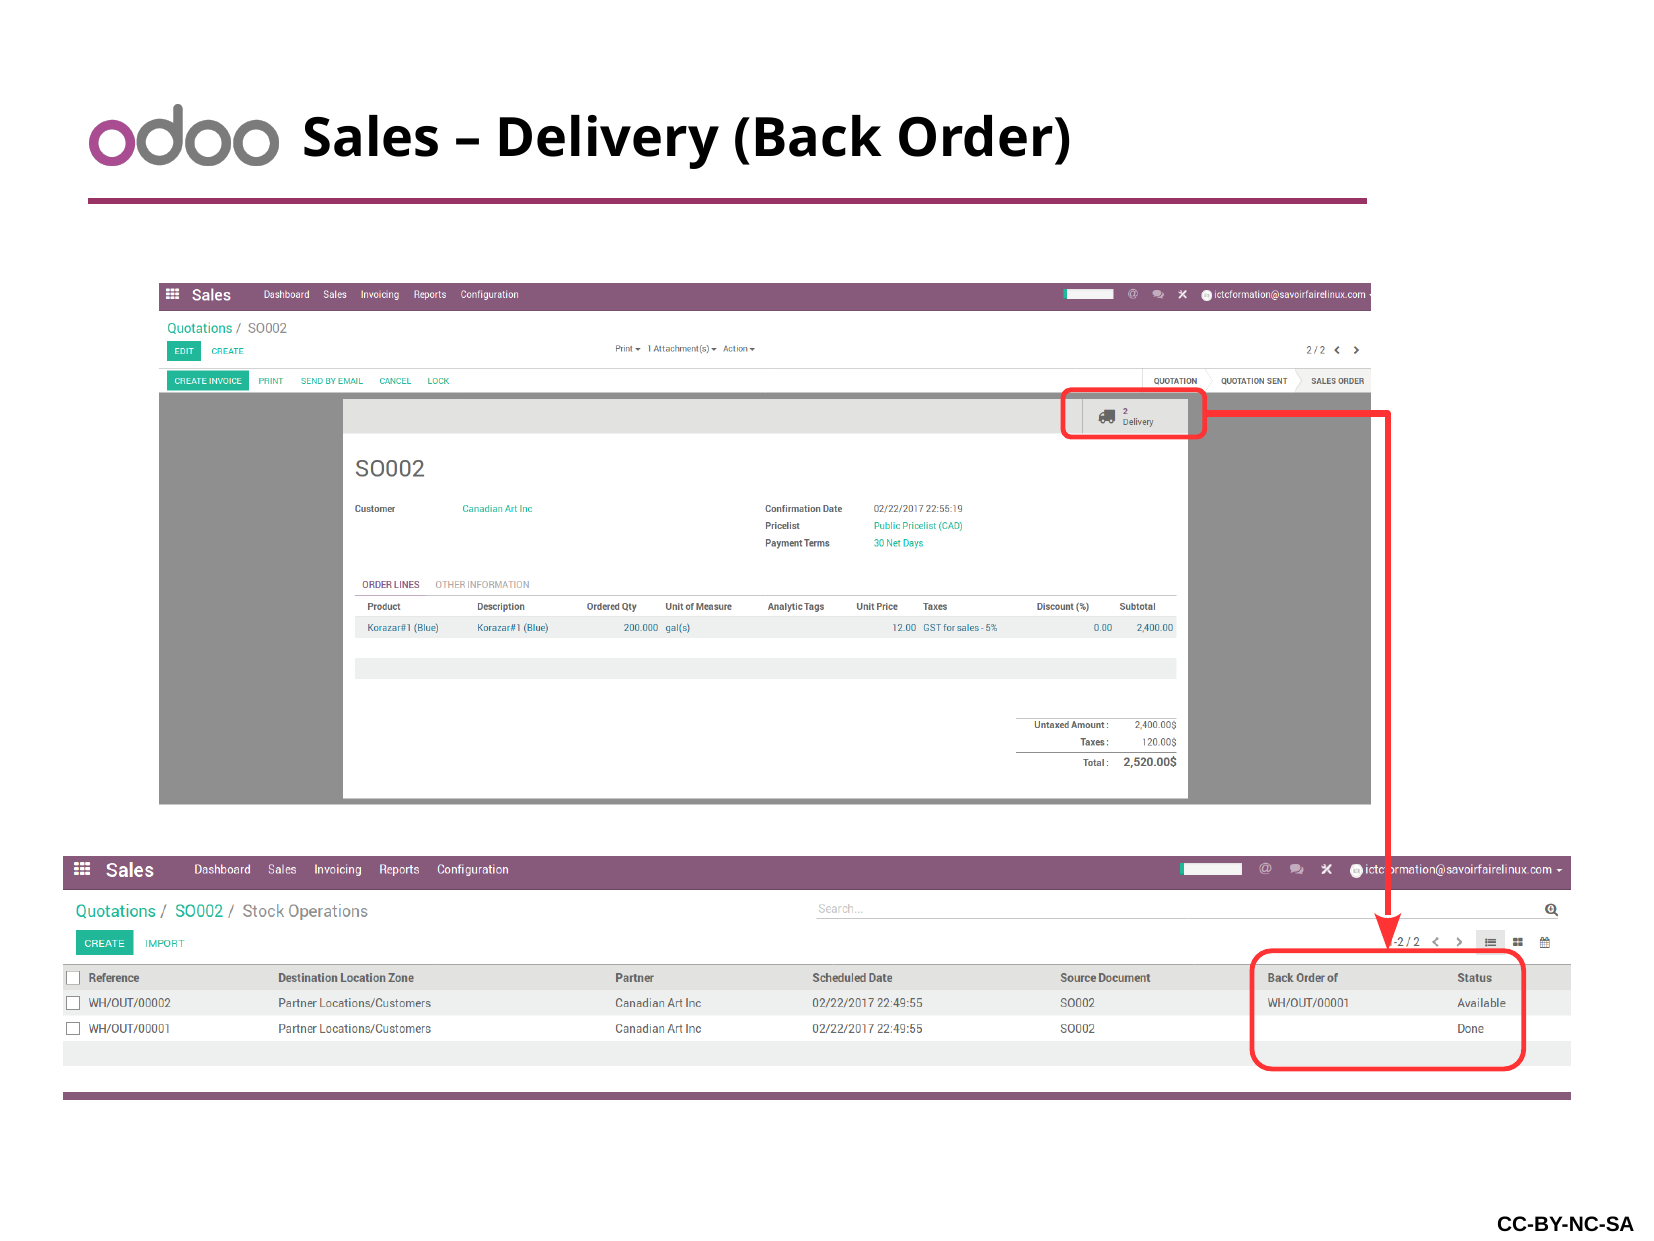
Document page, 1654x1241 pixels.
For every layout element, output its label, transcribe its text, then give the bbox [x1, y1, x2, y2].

picture [159, 283, 1371, 806]
text_box [1062, 389, 1205, 438]
text_box [1251, 950, 1524, 1069]
picture [63, 856, 1571, 1100]
text_box CC-BY-NC-SA [1482, 1204, 1654, 1241]
picture [89, 104, 279, 166]
title Sales – Delivery (Back Order) [302, 31, 1565, 239]
